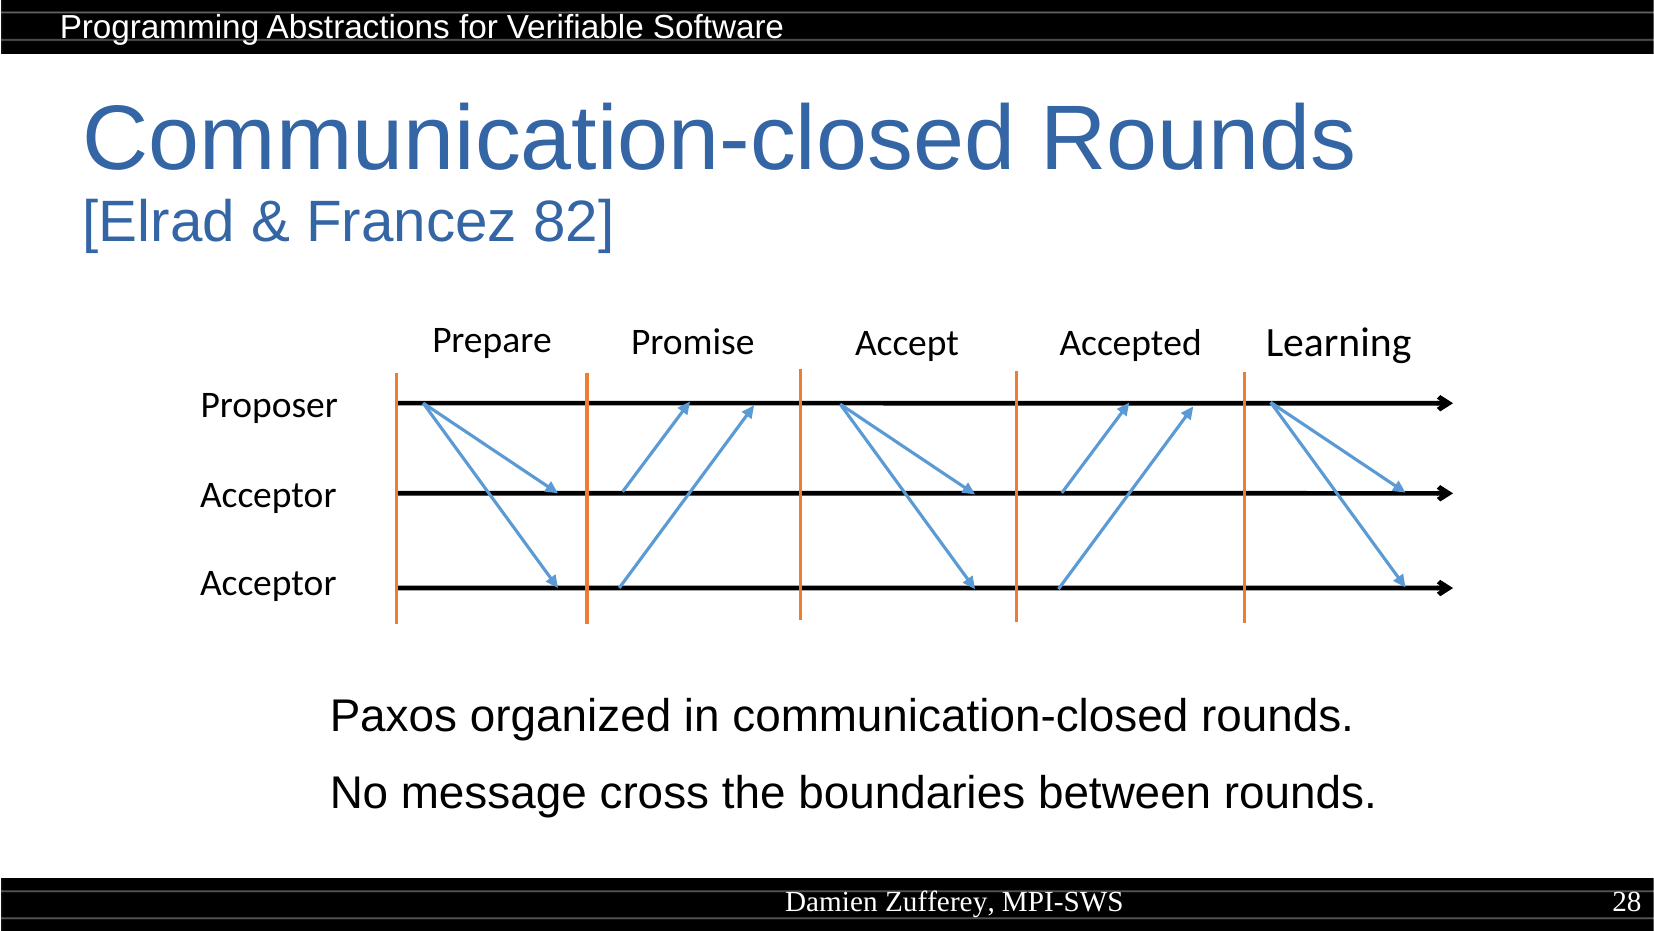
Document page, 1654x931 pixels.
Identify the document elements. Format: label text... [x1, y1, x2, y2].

text_box Prepare [417, 308, 567, 368]
text_box Promise [616, 310, 770, 370]
picture [1, 0, 1654, 54]
text_box Proposer [185, 372, 354, 433]
text_box Accepted [1044, 310, 1217, 371]
text_box Learning [1251, 307, 1427, 373]
text_box Acceptor [185, 550, 352, 611]
title Communication-closed Rounds [Elrad & Francez 82] [82, 86, 1571, 255]
text_box Accept [840, 310, 974, 371]
picture [1, 878, 1654, 931]
text_box Paxos organized in communication-closed rounds. No message cross the boundaries between rounds. [315, 657, 1393, 826]
text_box Acceptor [185, 462, 352, 523]
